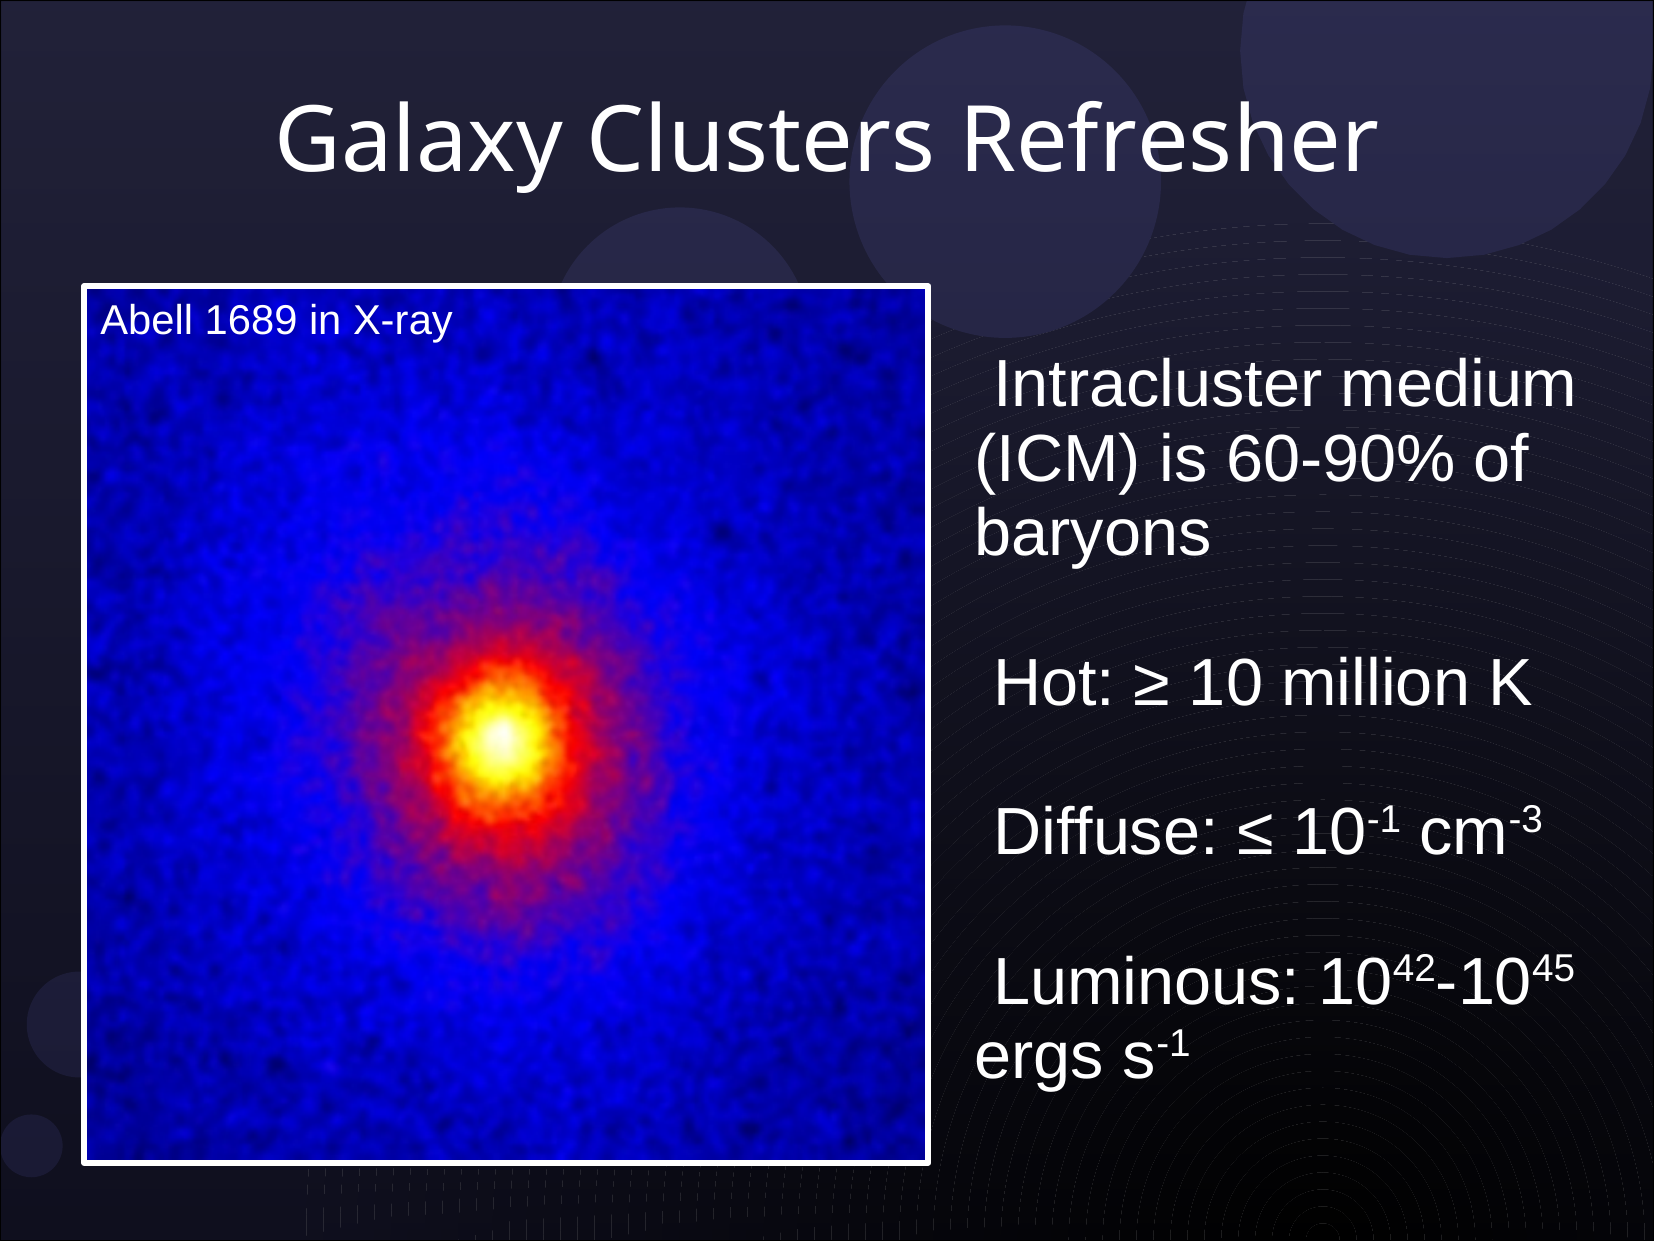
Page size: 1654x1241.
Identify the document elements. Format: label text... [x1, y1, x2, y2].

text_box Intracluster medium (ICM) is 60-90% of baryons Hot: ≥ 10 million K Diffuse: ≤ 10-1 cm-3 Luminous: 1042-1045 ergs s-1 [974, 345, 1613, 1104]
picture [86, 289, 926, 1160]
text_box Abell 1689 in X-ray [100, 296, 453, 343]
title Galaxy Clusters Refresher [121, 32, 1534, 240]
